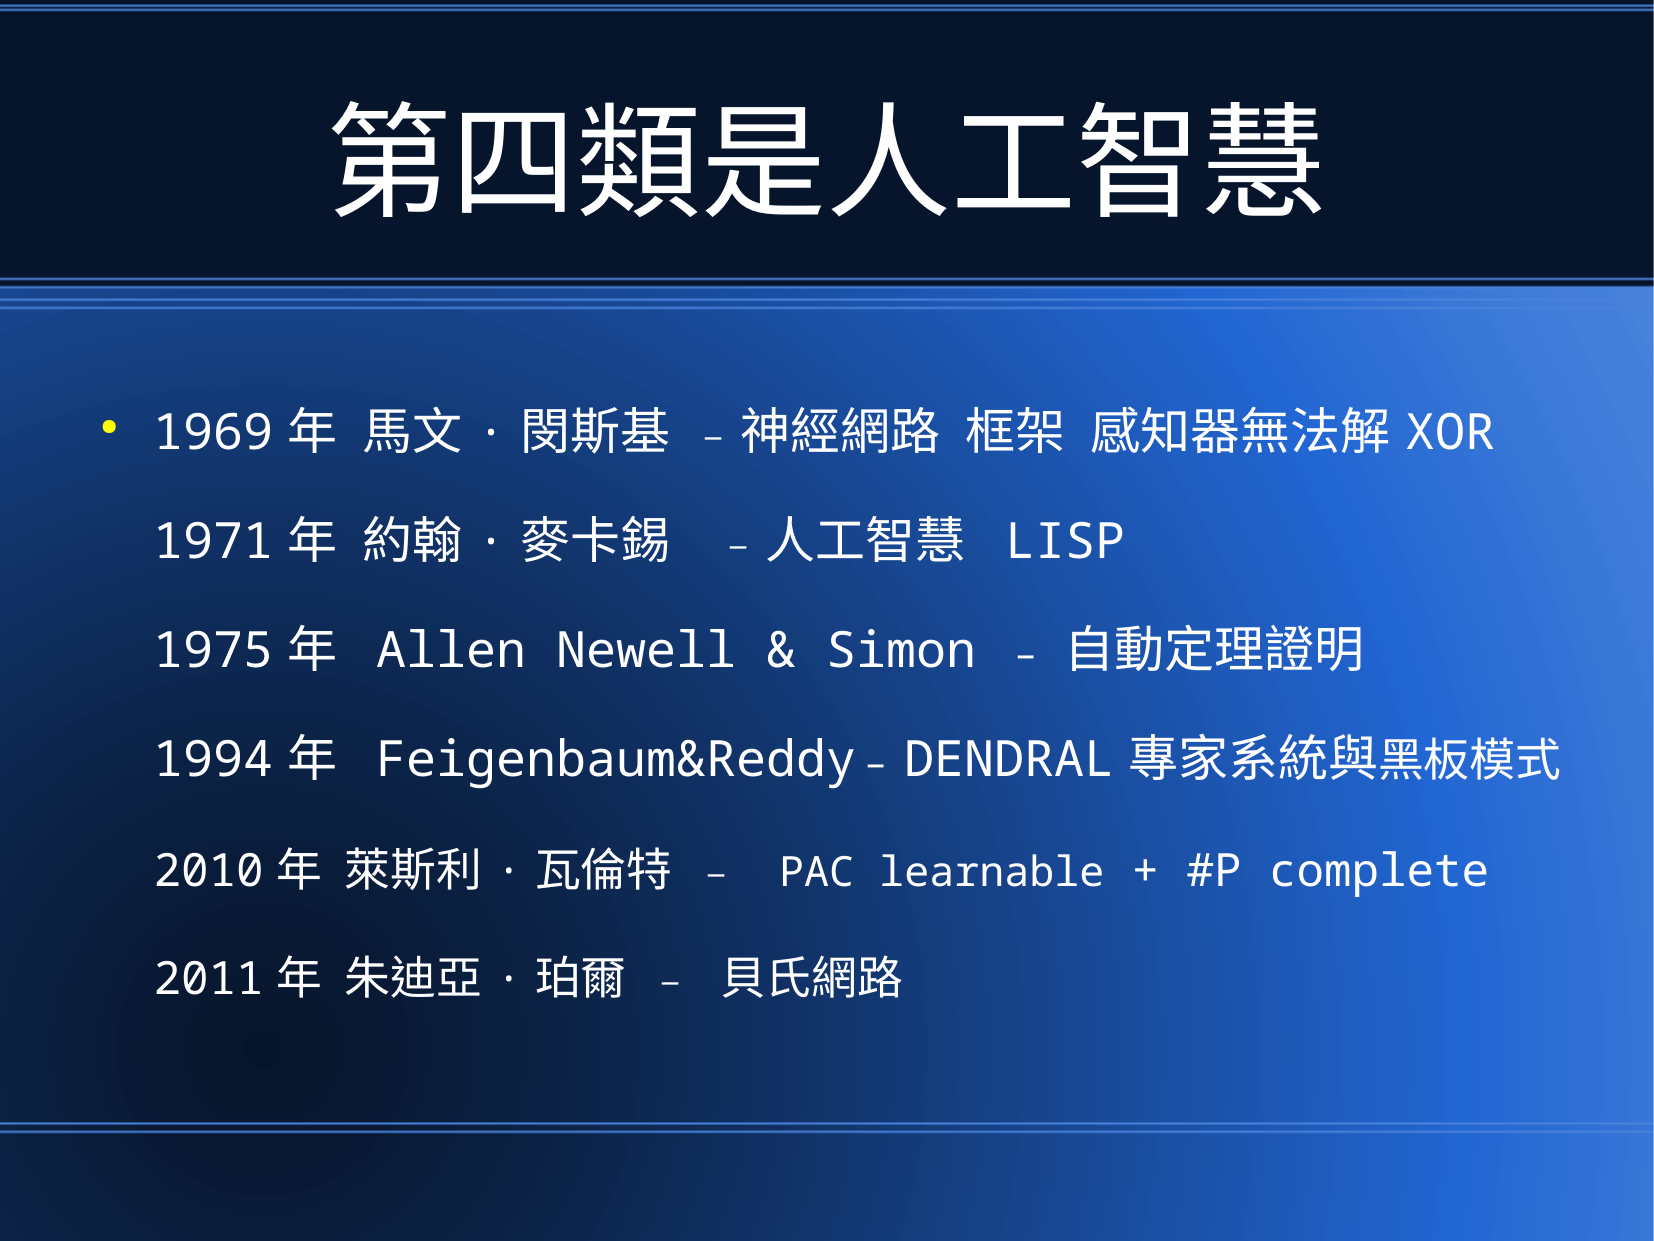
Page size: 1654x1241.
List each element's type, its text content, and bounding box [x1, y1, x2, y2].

title 第四類是人工智慧 [82, 49, 1571, 257]
picture [0, 0, 1654, 1241]
list 1969年 馬文·閔斯基 – 神經網路 框架 感知器無法解XOR 1971年 約翰·麥卡錫 – 人工智慧 LISP 1975年 Allen Newell & Simon – 自動定理證明 1994年 Feigenbaum&Reddy – DENDRAL專家系統與黑板模式 2010年 萊斯利·瓦倫特 – PAC learnable + #P complete 2011年 朱迪亞·珀爾 – 貝氏網路 [82, 355, 1571, 1241]
